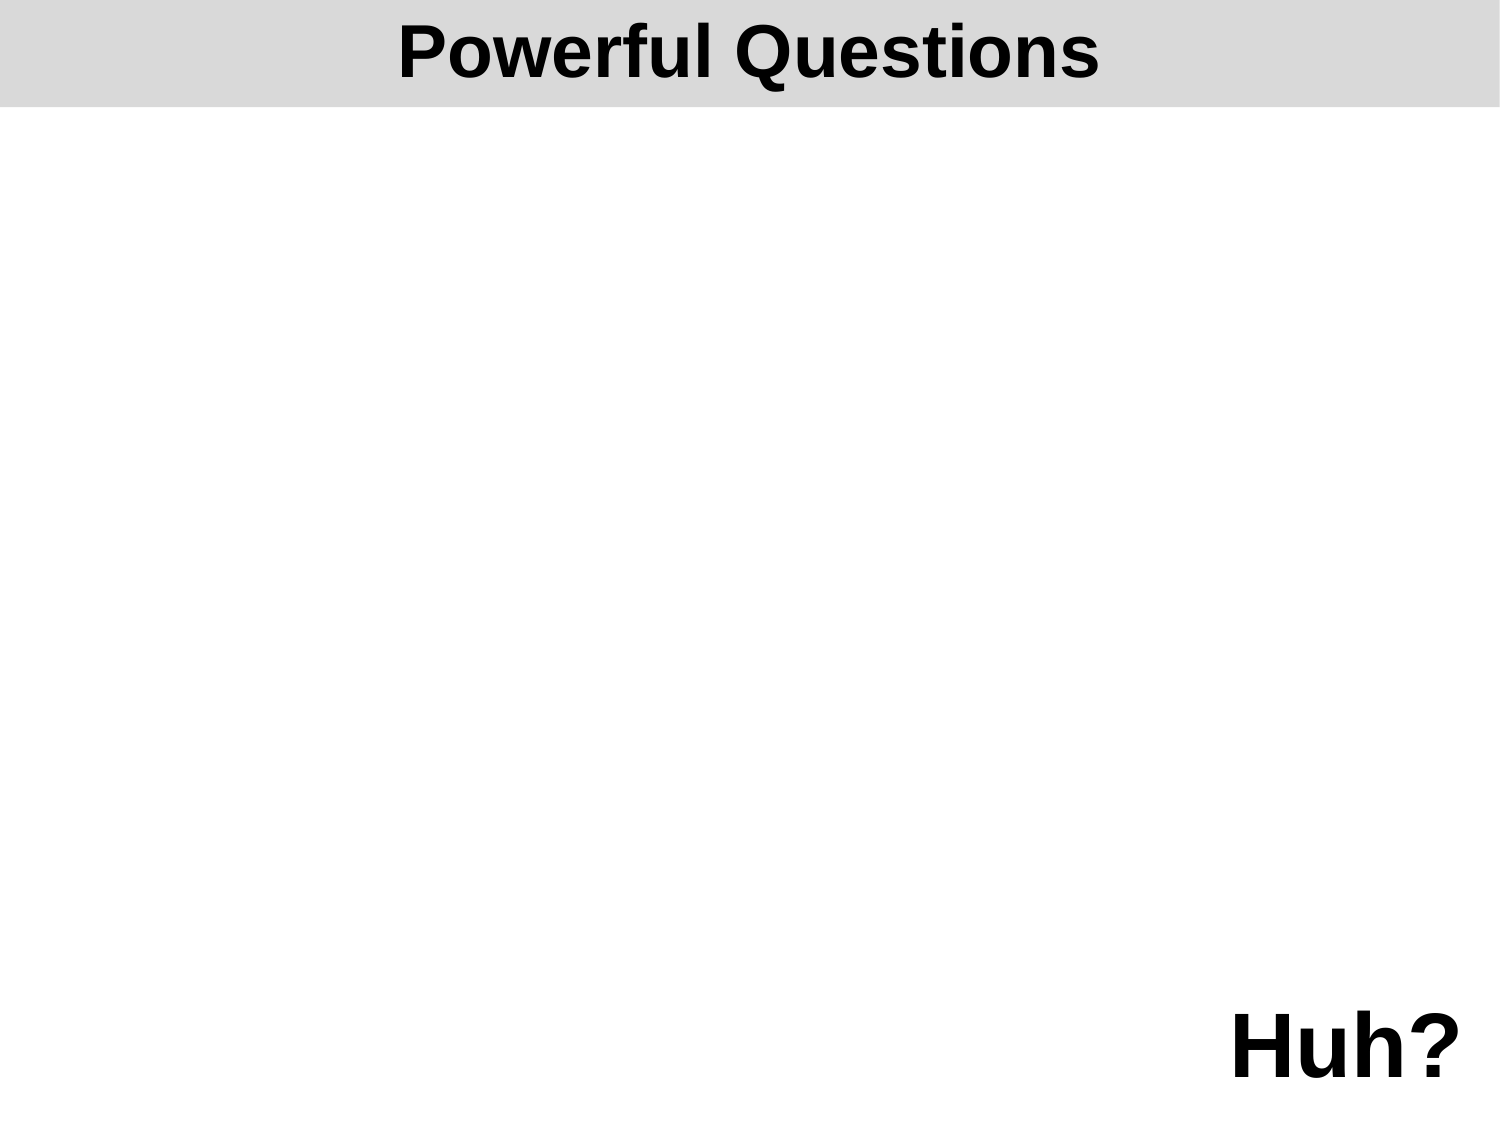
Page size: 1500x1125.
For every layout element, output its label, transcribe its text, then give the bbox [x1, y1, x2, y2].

text_box Huh? [1215, 978, 1479, 1095]
text_box Powerful Questions [0, 0, 1500, 108]
